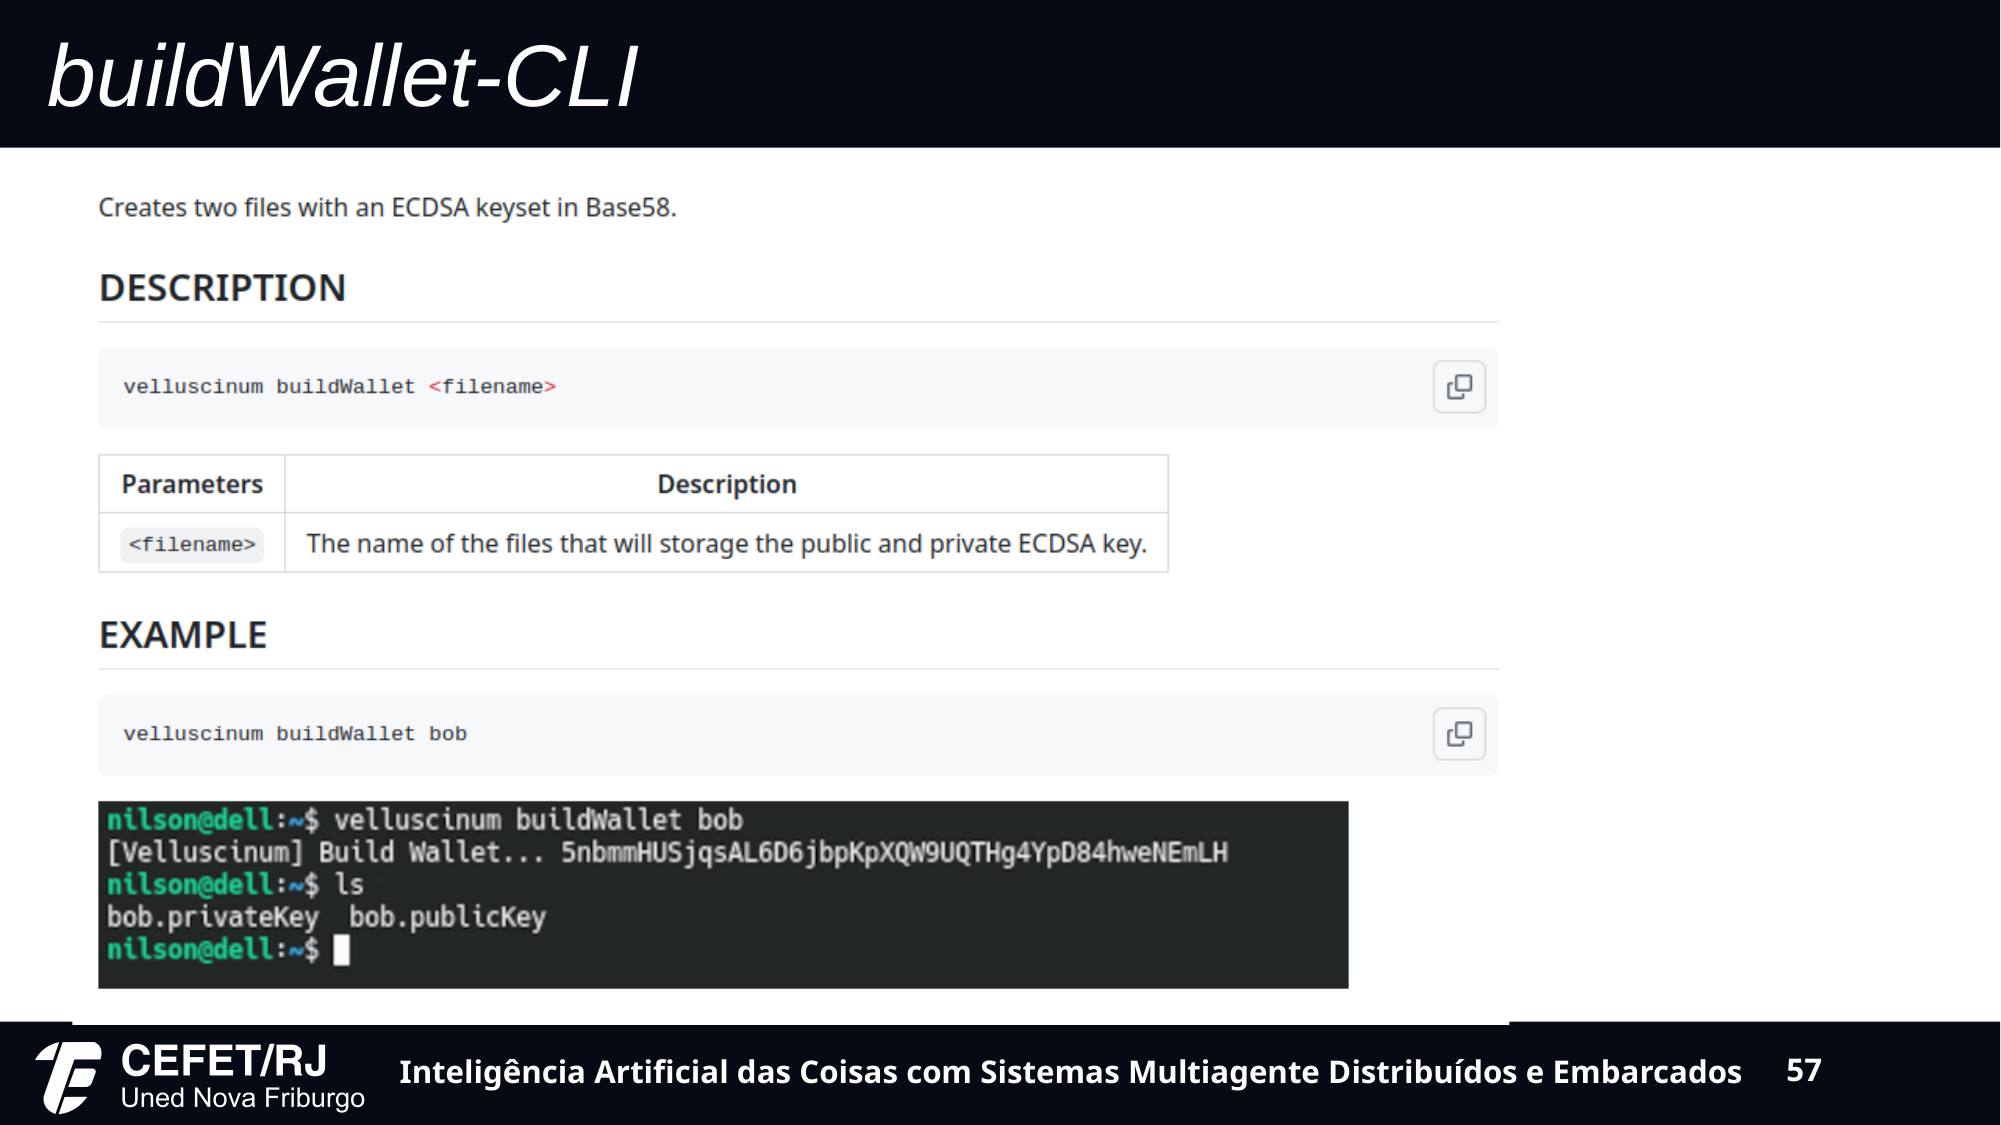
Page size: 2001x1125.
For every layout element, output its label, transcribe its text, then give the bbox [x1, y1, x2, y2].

text_box buildWallet-CLI [32, 23, 2000, 237]
picture [0, 166, 1510, 1125]
